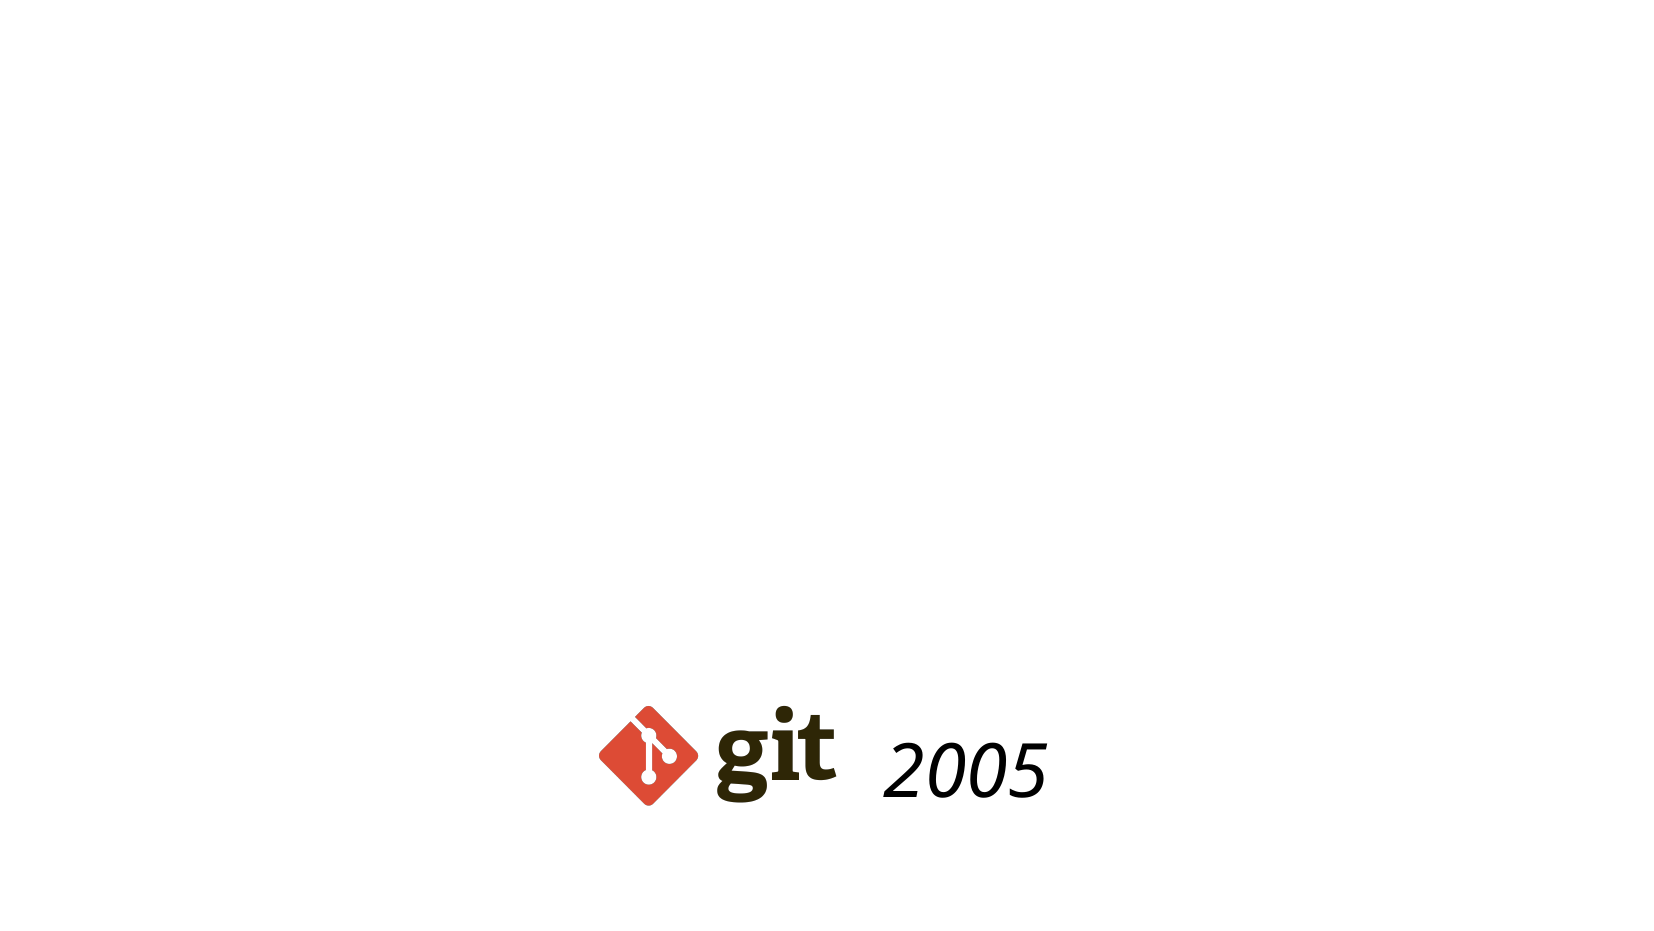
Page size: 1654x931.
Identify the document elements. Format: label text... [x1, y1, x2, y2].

picture [599, 705, 837, 806]
text_box 2005 [837, 709, 1126, 800]
